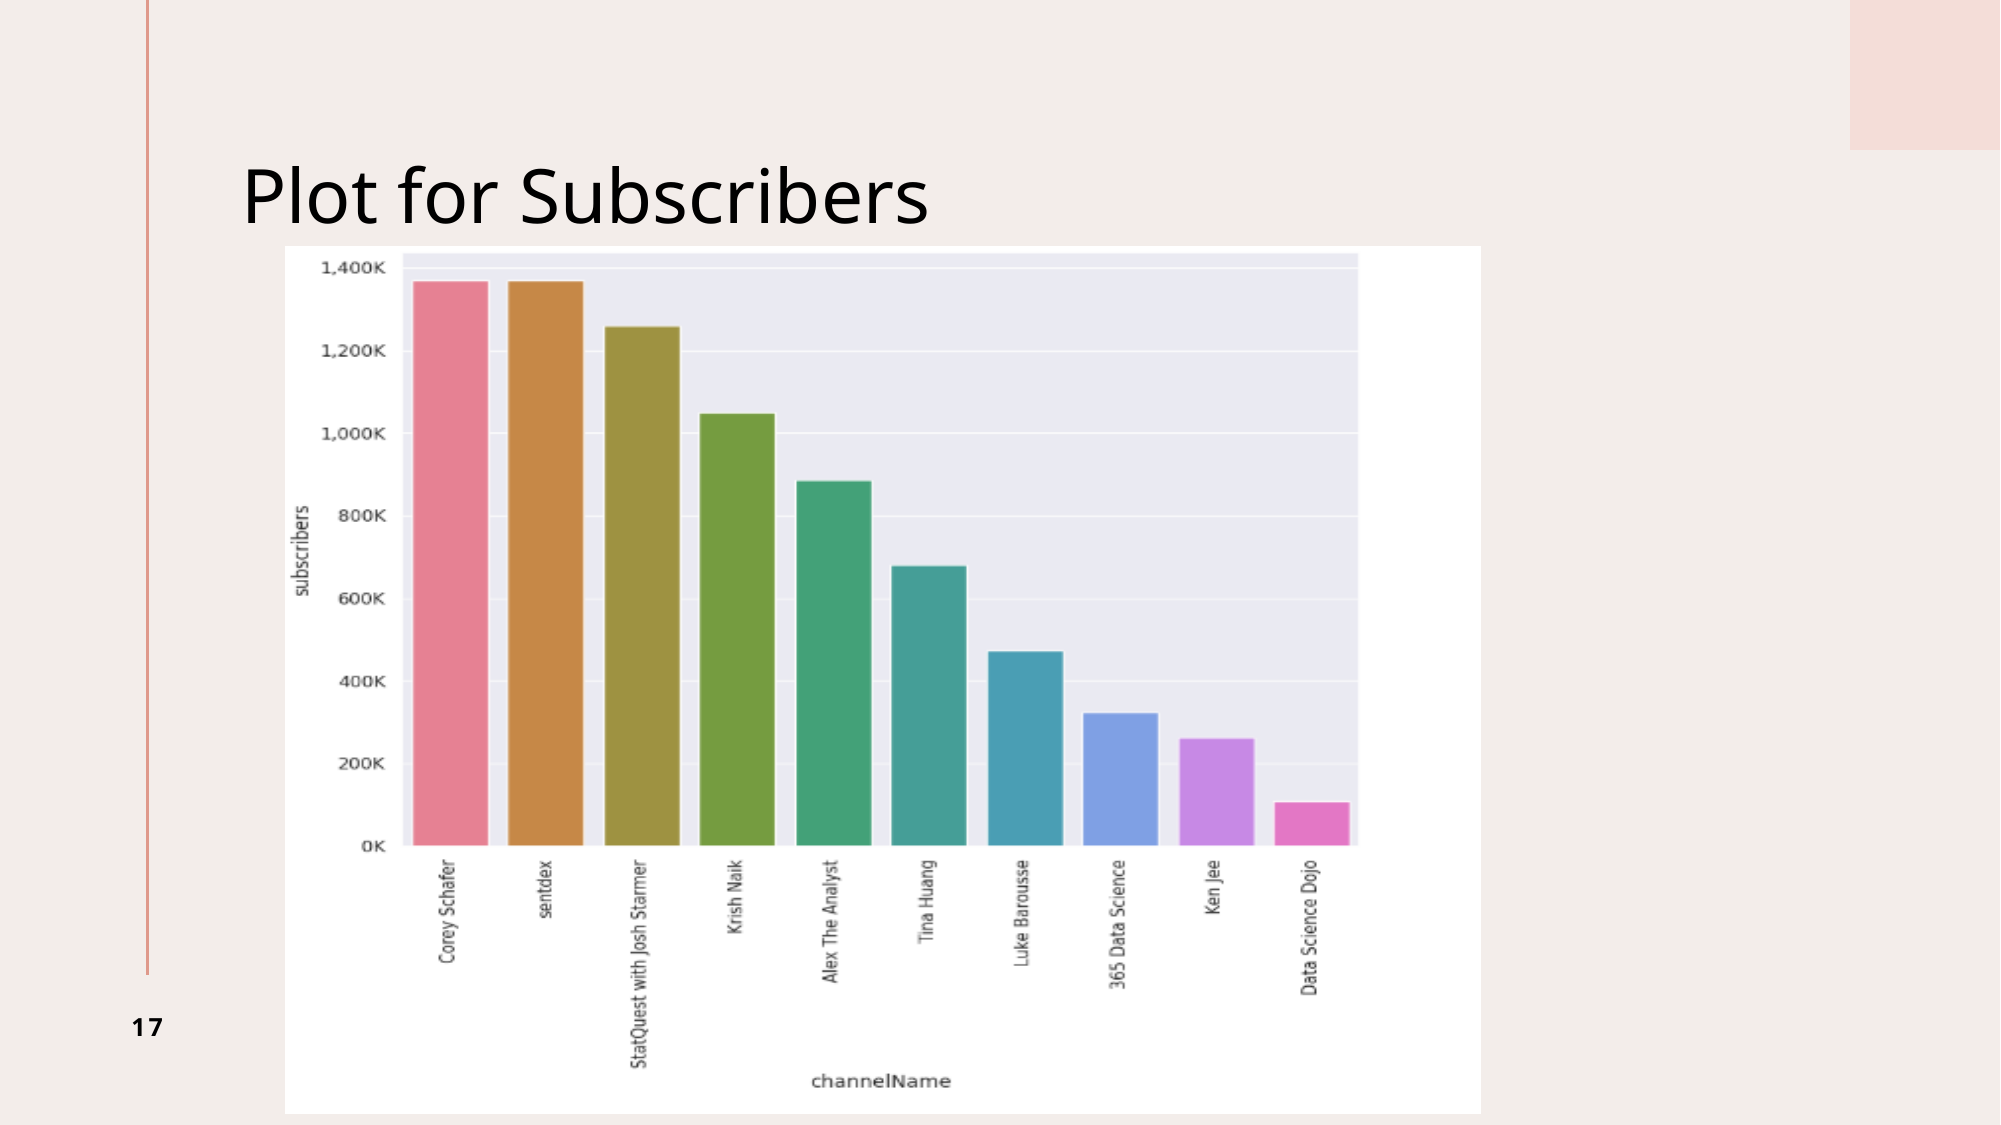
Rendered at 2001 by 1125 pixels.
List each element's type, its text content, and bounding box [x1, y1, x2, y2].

title Plot for Subscribers [240, 82, 1851, 317]
text_box [67, 975, 227, 1082]
picture [285, 246, 1481, 1114]
